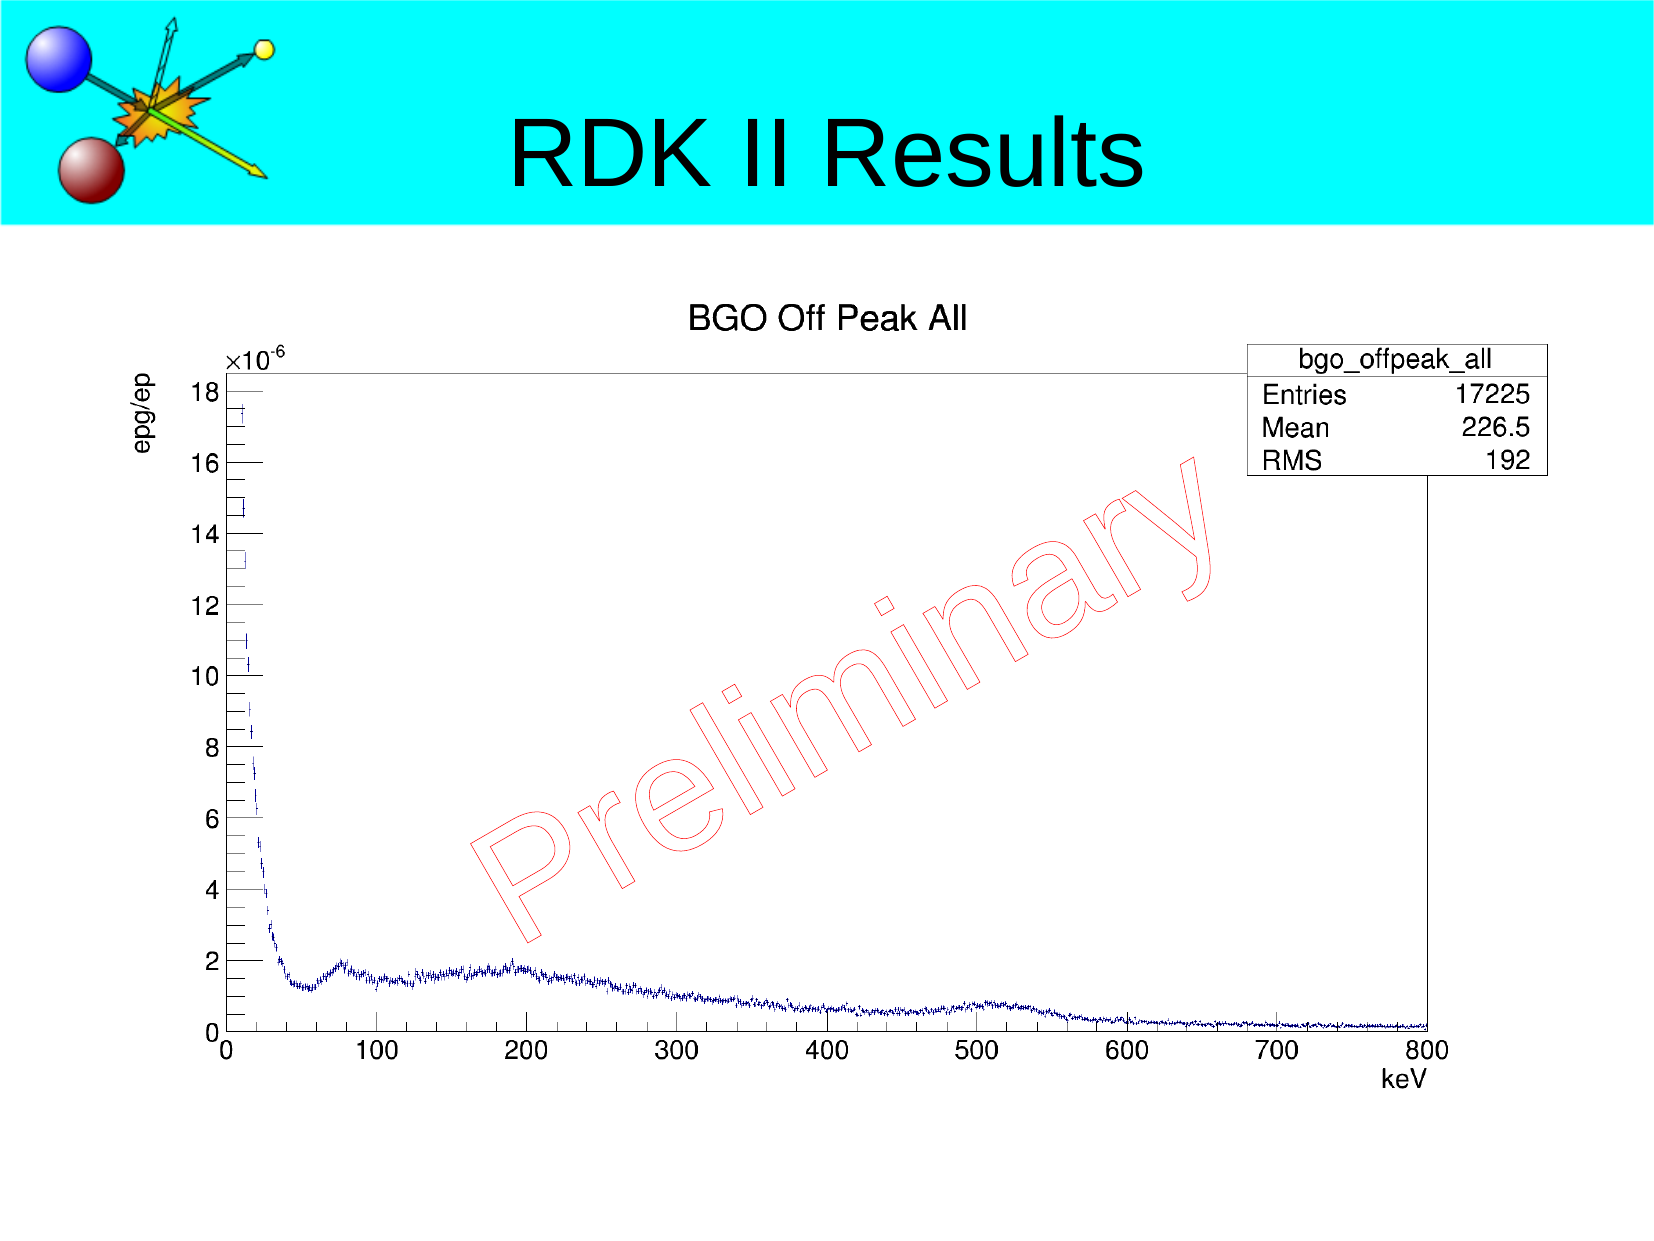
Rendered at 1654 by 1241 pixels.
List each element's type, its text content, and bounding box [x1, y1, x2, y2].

text_box Preliminary [424, 388, 1273, 995]
title RDK II Results [82, 49, 1571, 257]
picture [0, 0, 1654, 1241]
